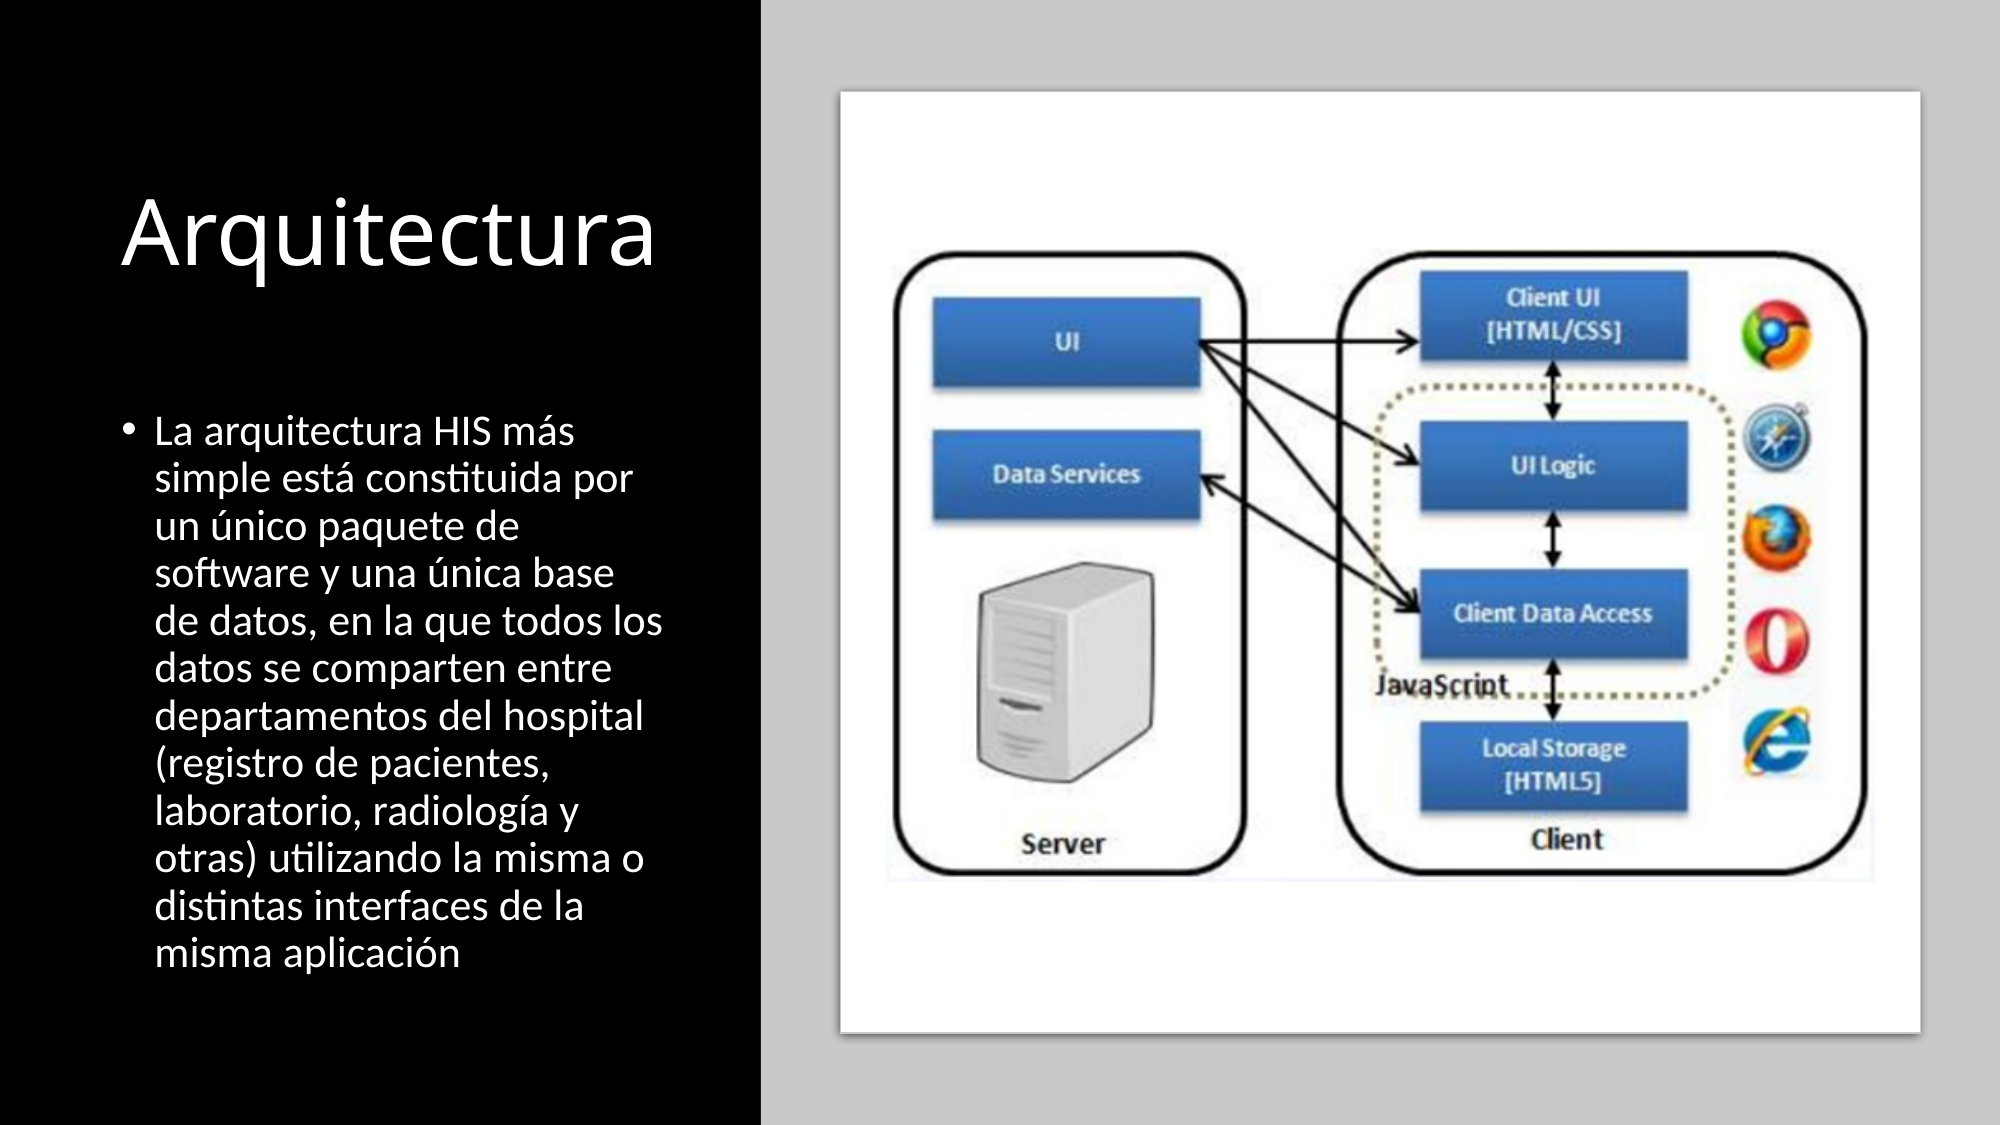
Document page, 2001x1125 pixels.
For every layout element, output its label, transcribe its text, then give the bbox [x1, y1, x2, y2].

title Arquitectura [106, 103, 682, 370]
text_box [760, 0, 2000, 1125]
list La arquitectura HIS más simple está constituida por un único paquete de software y una única base de datos, en la que todos los datos se comparten entre departamentos del hospital (registro de pacientes, laboratorio, radiología y otras) utilizando la misma o distintas interfaces de la misma aplicación [106, 399, 682, 1021]
picture [886, 242, 1875, 882]
